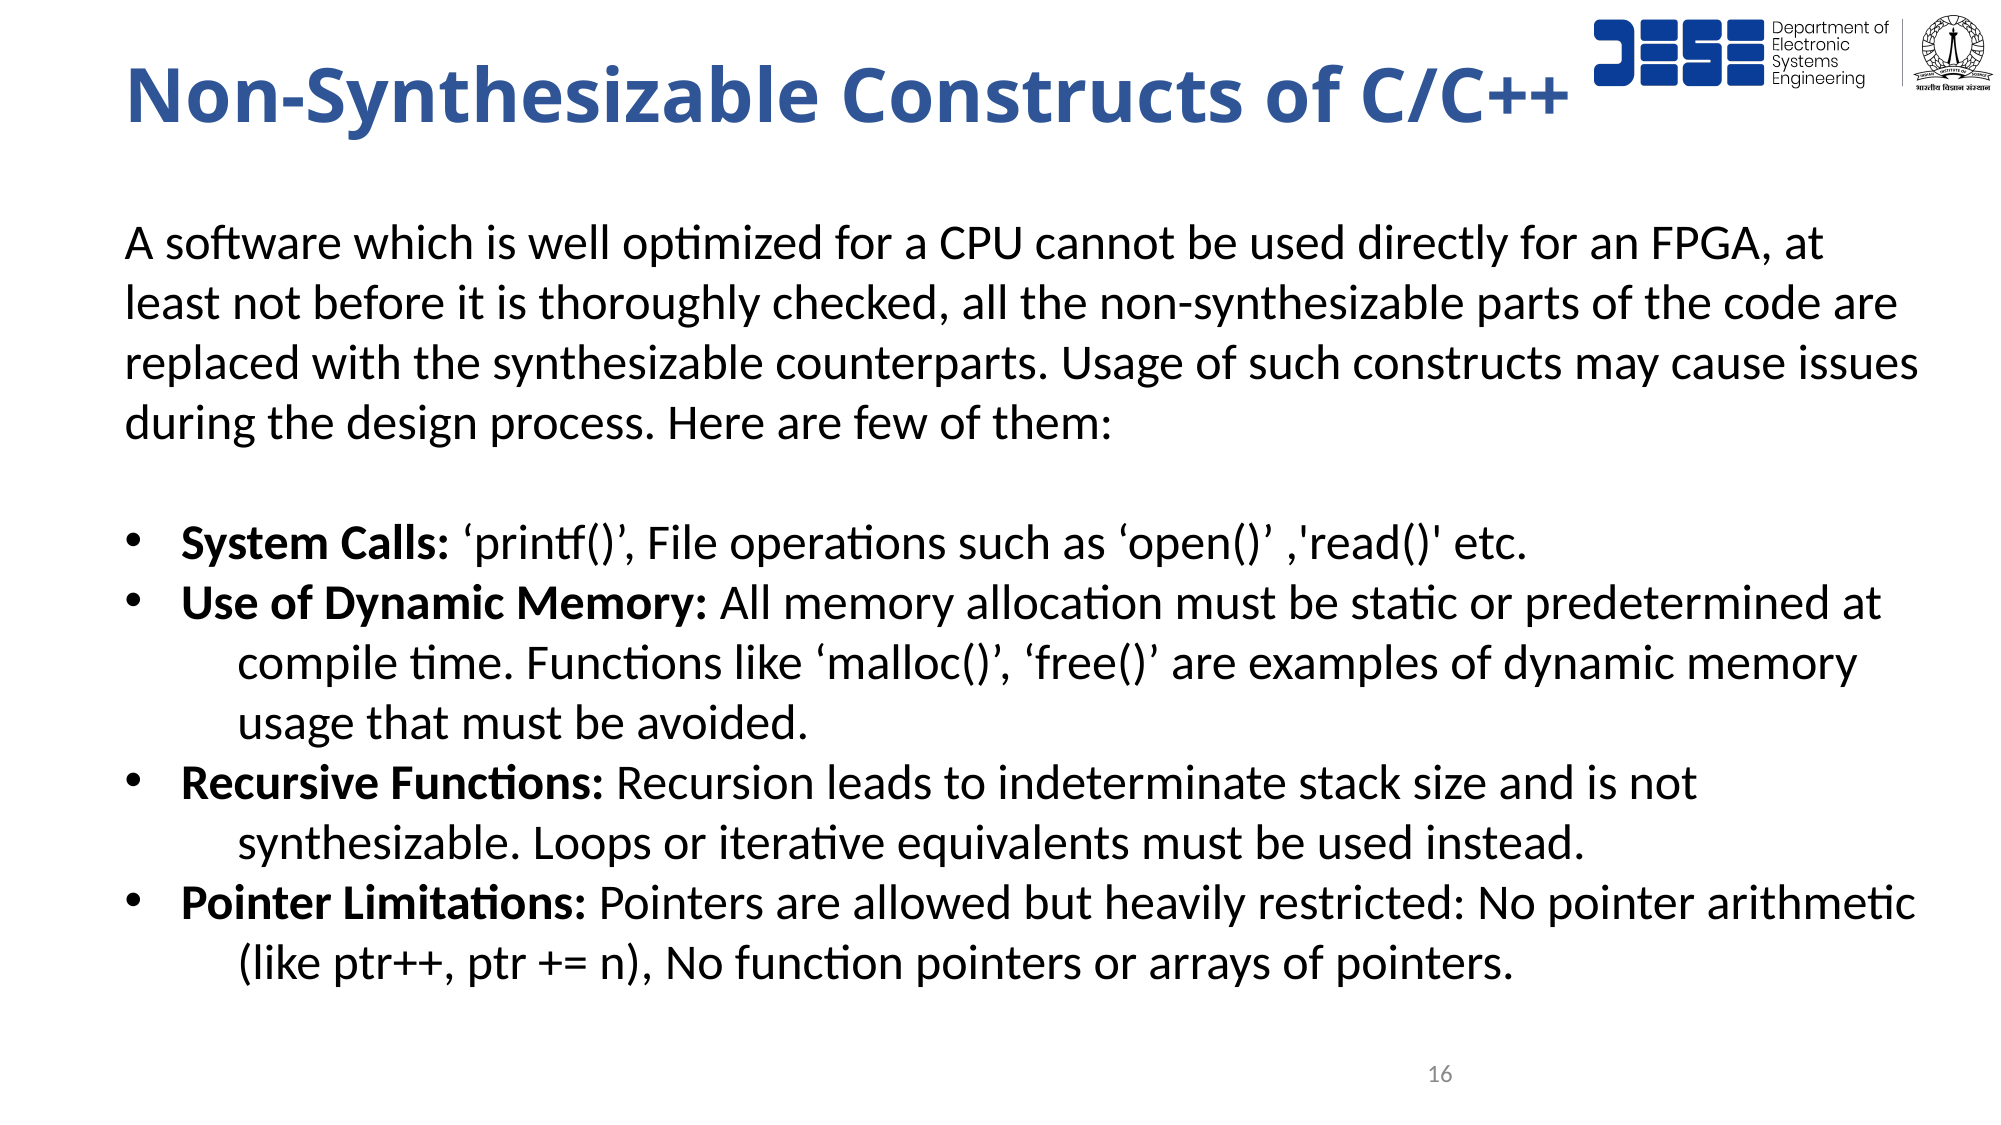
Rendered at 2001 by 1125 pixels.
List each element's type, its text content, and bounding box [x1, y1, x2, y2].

title Non-Synthesizable Constructs of C/C++ [109, 26, 1835, 170]
text_box A software which is well optimized for a CPU cannot be used directly for an FPGA, at least not before it is thoroughly checked, all the non-synthesizable parts of the code are replaced with the synthesizable counterparts. Usage of such constructs may cause issues during the design process. Here are few of them: System Calls: ‘printf()’, File operations such as ‘open()’ ,'read()' etc. Use of Dynamic Memory: All memory allocation must be static or predetermined at compile time. Functions like ‘malloc()’, ‘free()’ are examples of dynamic memory usage that must be avoided. Recursive Functions: Recursion leads to indeterminate stack size and is not synthesizable. Loops or iterative equivalents must be used instead. Pointer Limitations: Pointers are allowed but heavily restricted: No pointer arithmetic (like ptr++, ptr += n), No function pointers or arrays of pointers. [109, 201, 1943, 1066]
text_box [1412, 1066, 1863, 1103]
